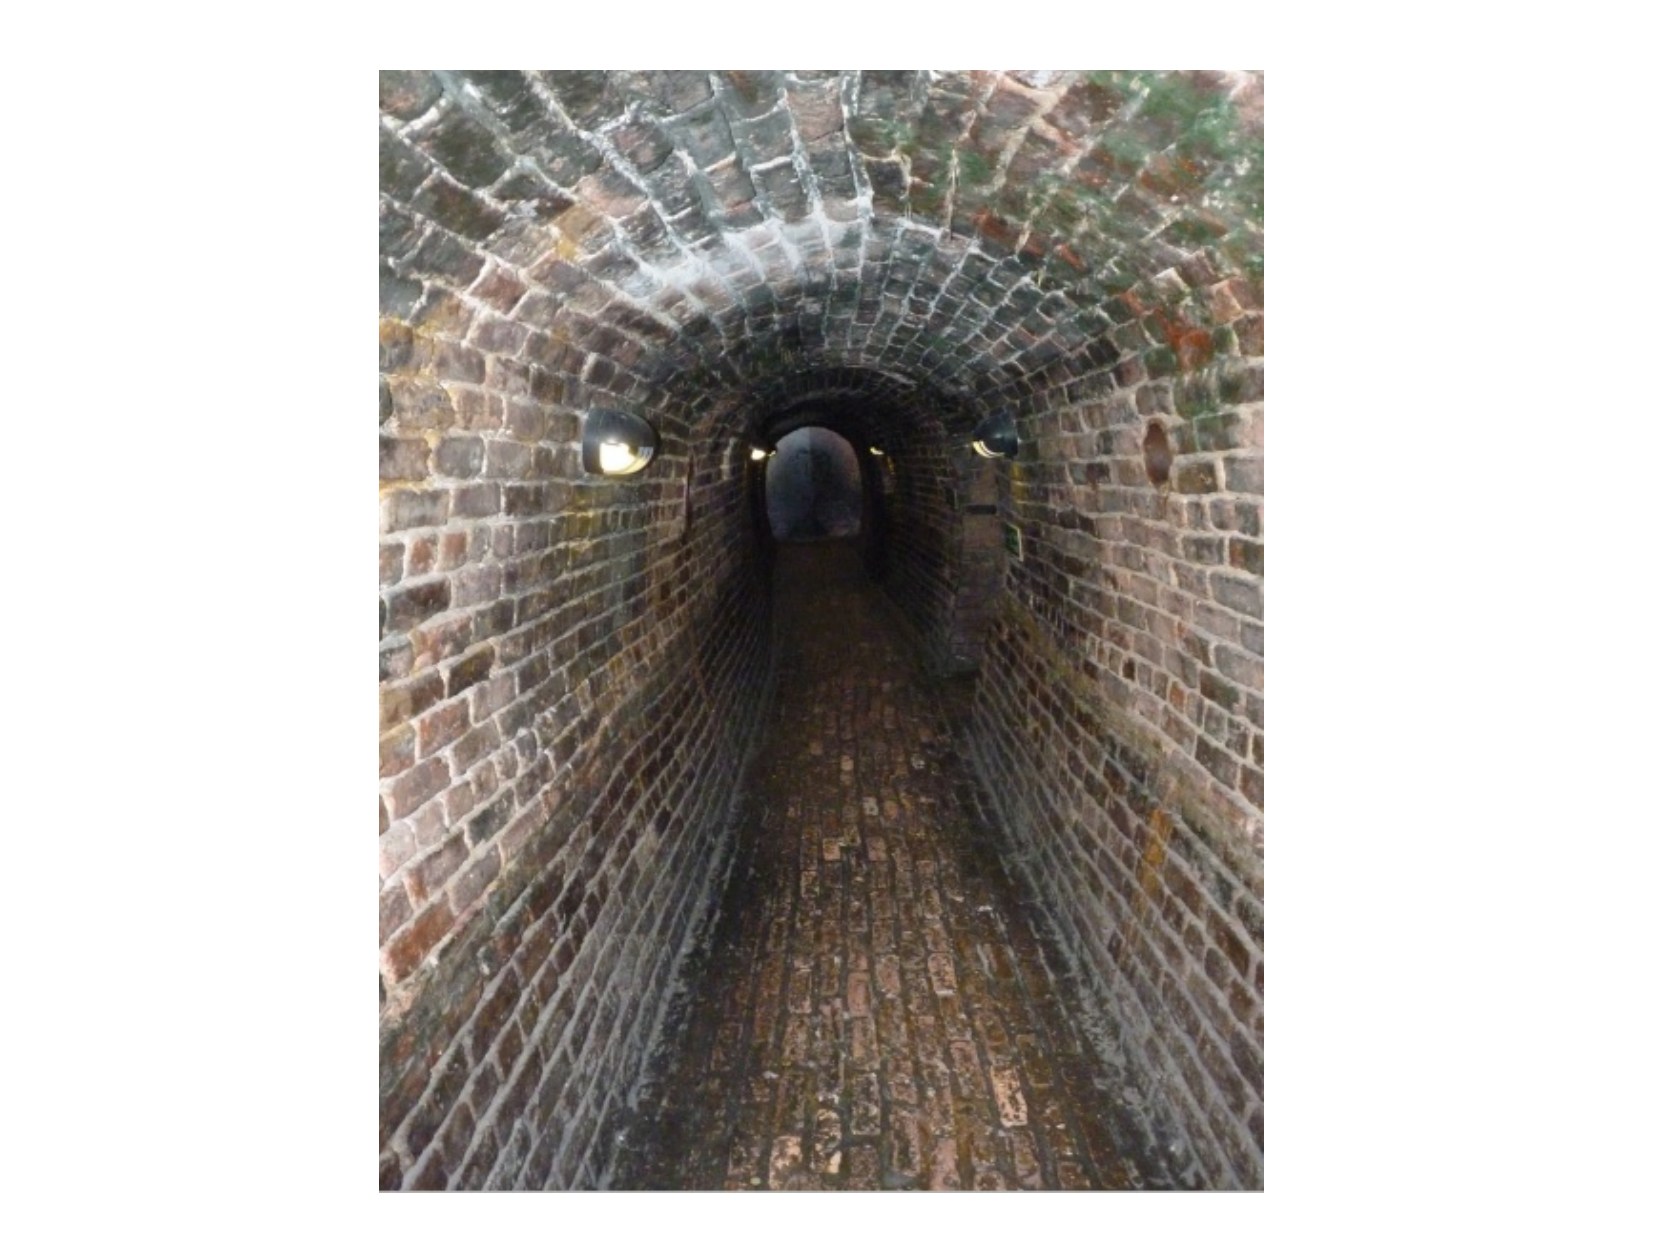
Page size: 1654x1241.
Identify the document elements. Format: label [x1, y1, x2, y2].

picture [379, 70, 1264, 1193]
